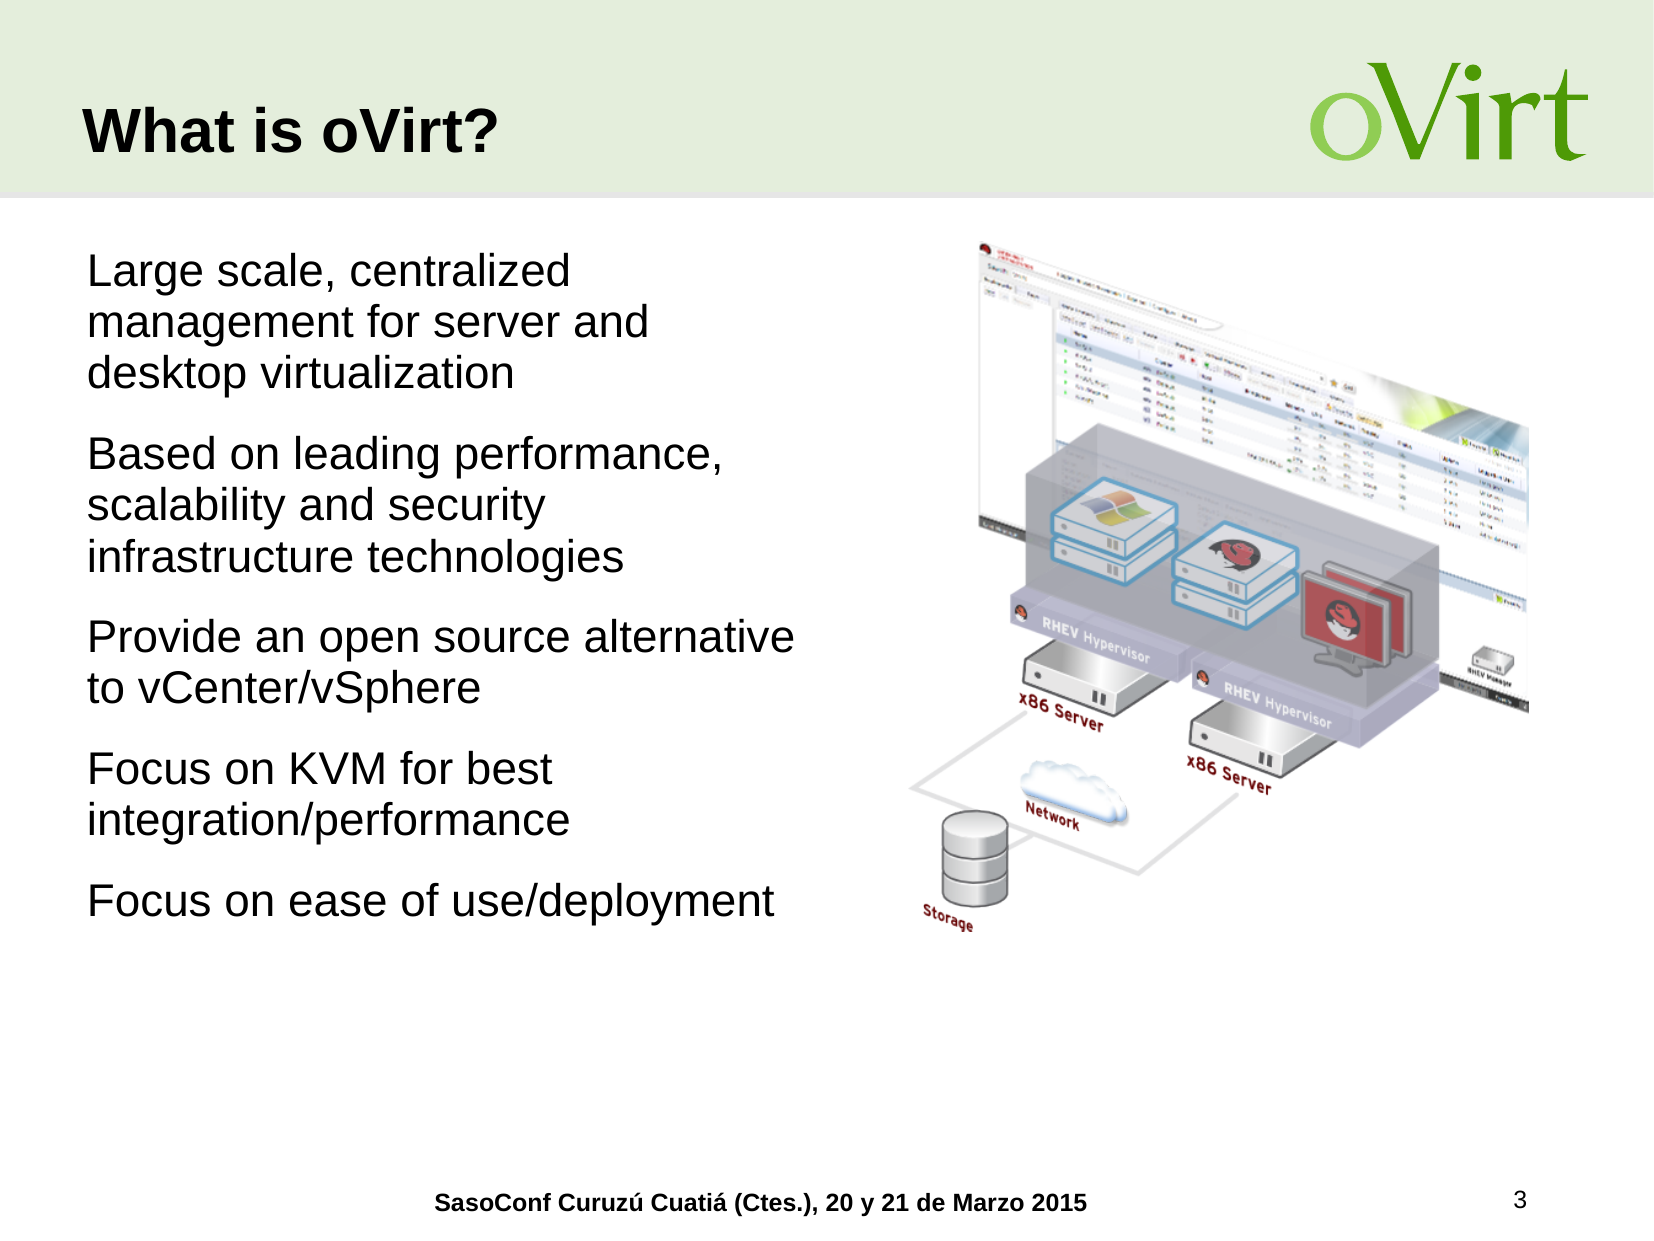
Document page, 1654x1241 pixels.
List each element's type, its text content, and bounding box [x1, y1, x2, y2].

title What is oVirt? [82, 37, 1571, 226]
list Large scale, centralized management for server and desktop virtualization Based on leading performance, scalability and security infrastructure technologies Provide an open source alternative to vCenter/vSphere Focus on KVM for best integration/performance Focus on ease of use/deployment [86, 244, 814, 1039]
picture [878, 241, 1560, 932]
